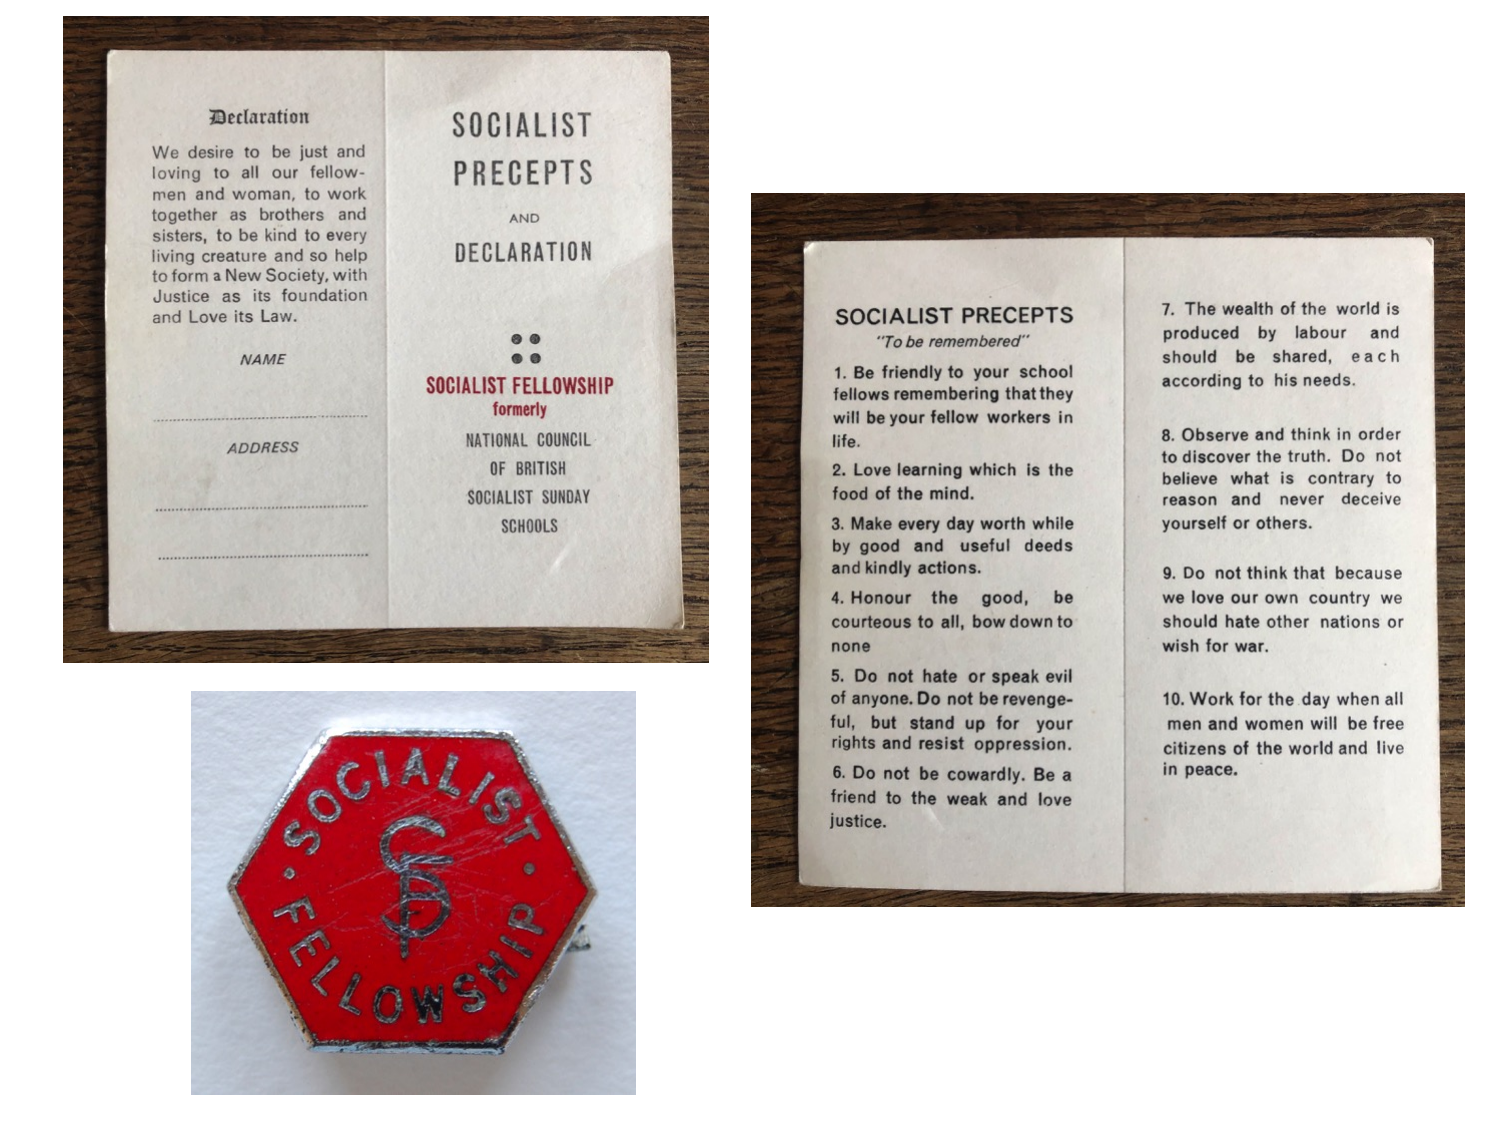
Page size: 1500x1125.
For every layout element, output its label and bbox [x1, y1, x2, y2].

picture [751, 193, 1465, 907]
picture [63, 16, 709, 663]
picture [191, 691, 636, 1095]
